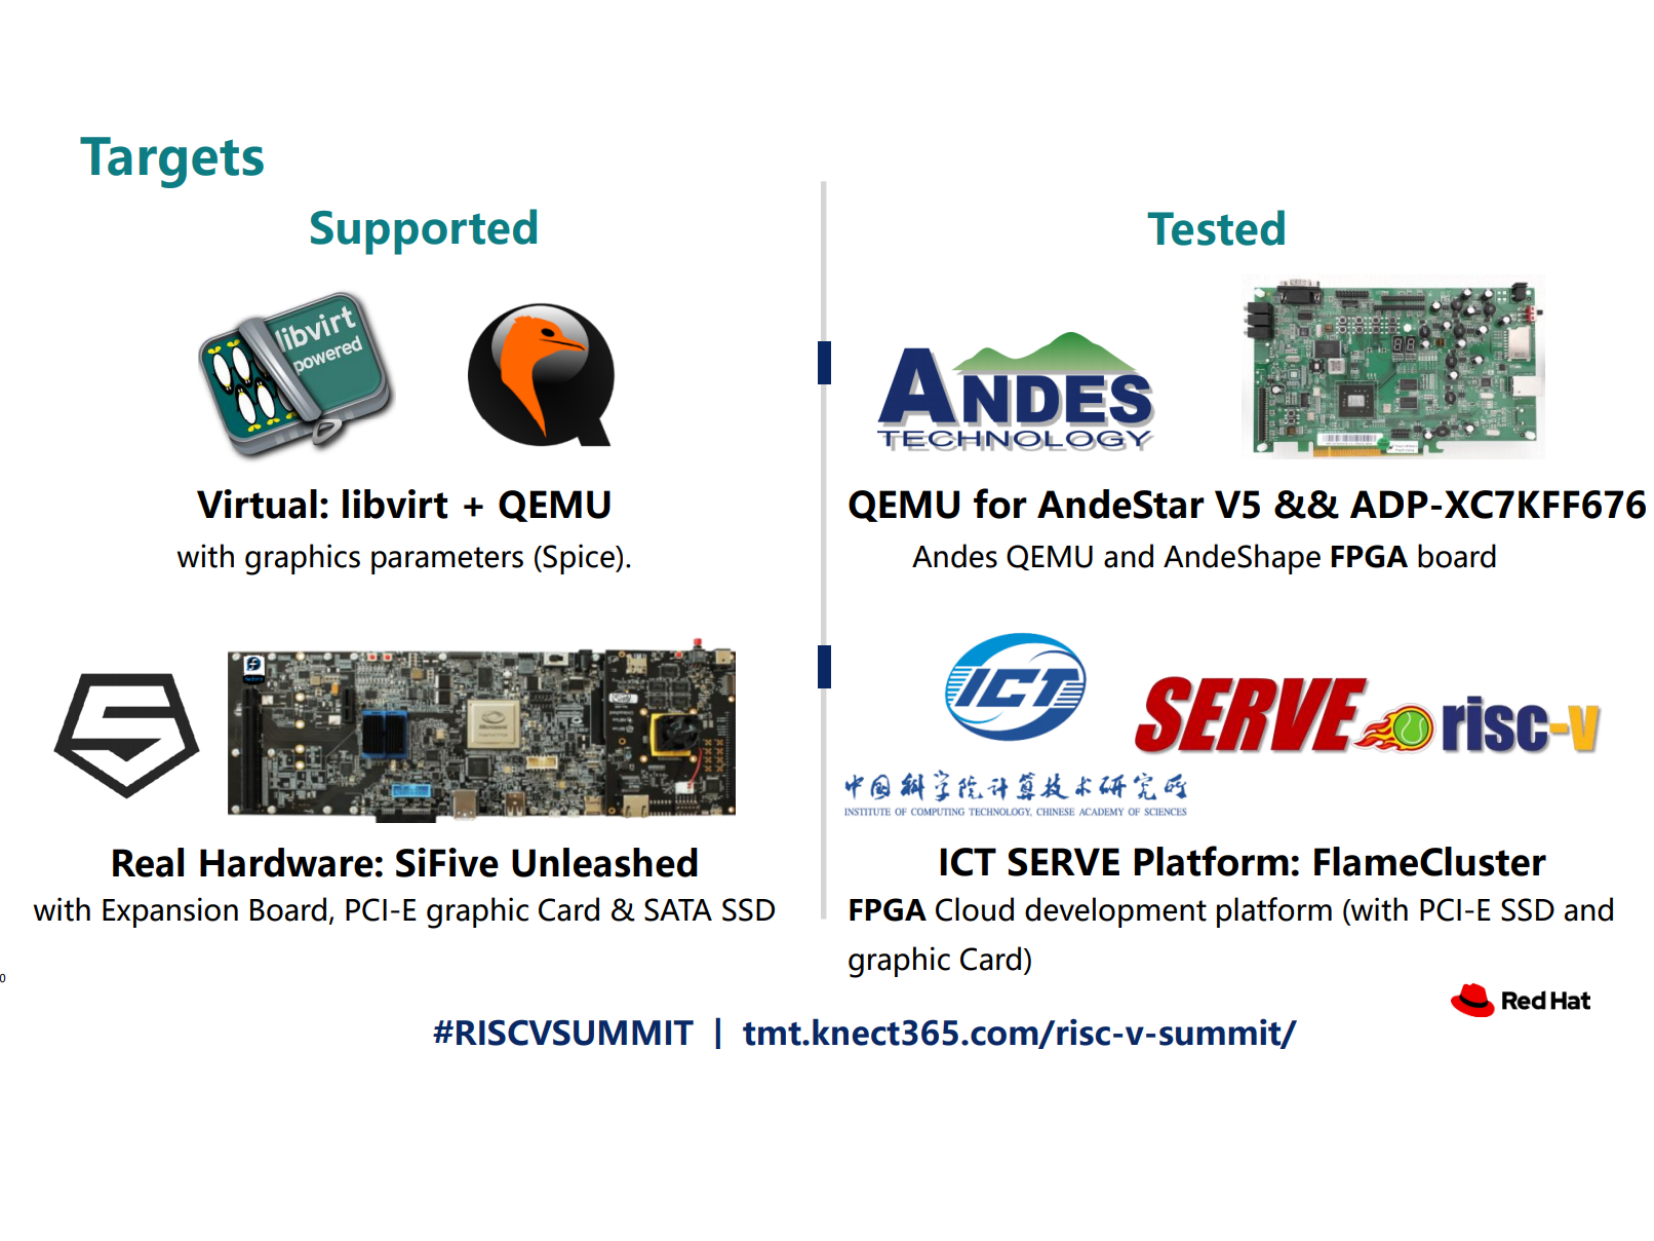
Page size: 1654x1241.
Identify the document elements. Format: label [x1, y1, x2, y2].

picture [0, 104, 1654, 1049]
